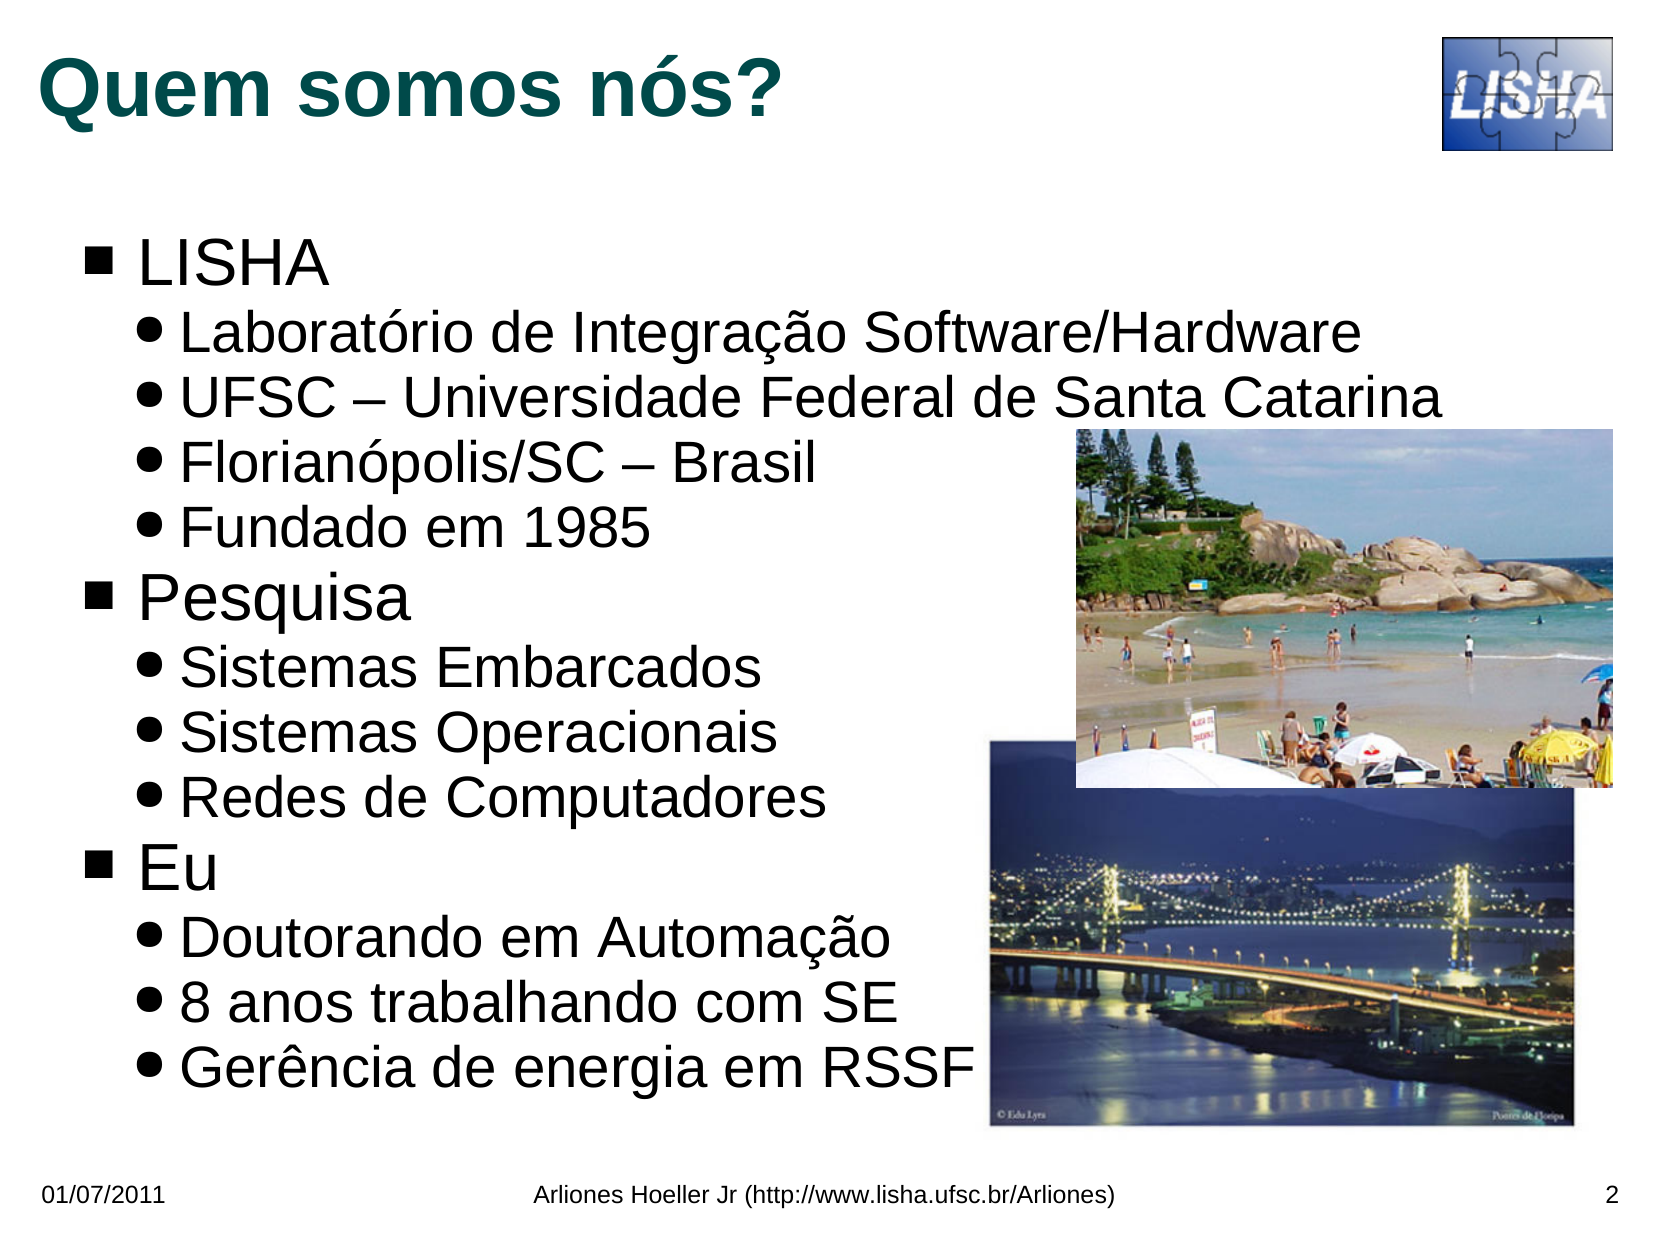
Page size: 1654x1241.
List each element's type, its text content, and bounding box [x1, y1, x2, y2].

list LISHA Laboratório de Integração Software/Hardware UFSC – Universidade Federal de Santa Catarina Florianópolis/SC – Brasil Fundado em 1985 Pesquisa Sistemas Embarcados Sistemas Operacionais Redes de Computadores Eu Doutorando em Automação 8 anos trabalhando com SE Gerência de energia em RSSF [37, 225, 1613, 1174]
title Quem somos nós? [37, 37, 1426, 151]
picture [1442, 37, 1613, 151]
picture [975, 429, 1613, 1141]
